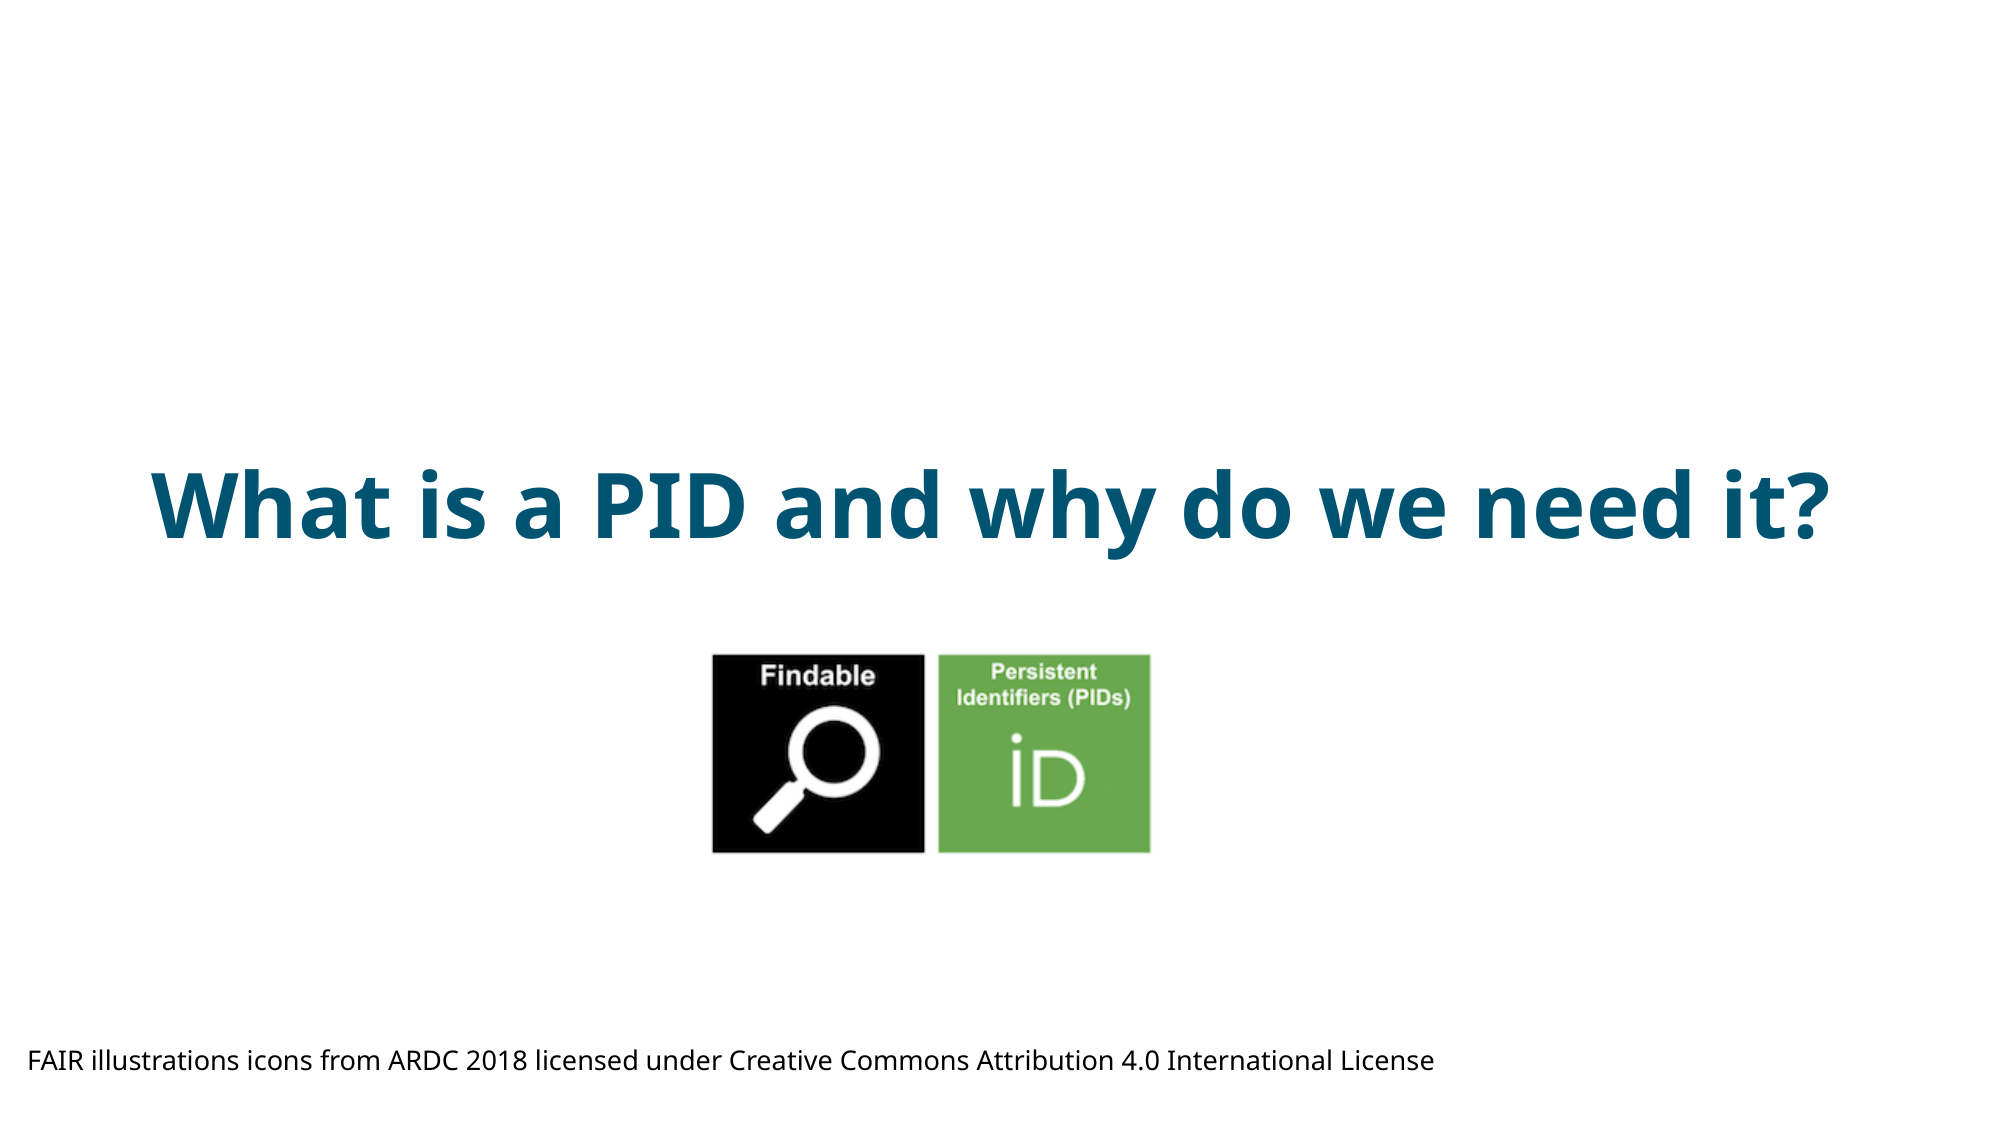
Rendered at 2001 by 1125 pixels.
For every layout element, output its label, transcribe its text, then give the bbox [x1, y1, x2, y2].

text_box FAIR illustrations icons from ARDC 2018 licensed under Creative Commons Attribution 4.0 International License [12, 1028, 1548, 1125]
title What is a PID and why do we need it? [141, 419, 1842, 601]
picture [710, 649, 1158, 856]
